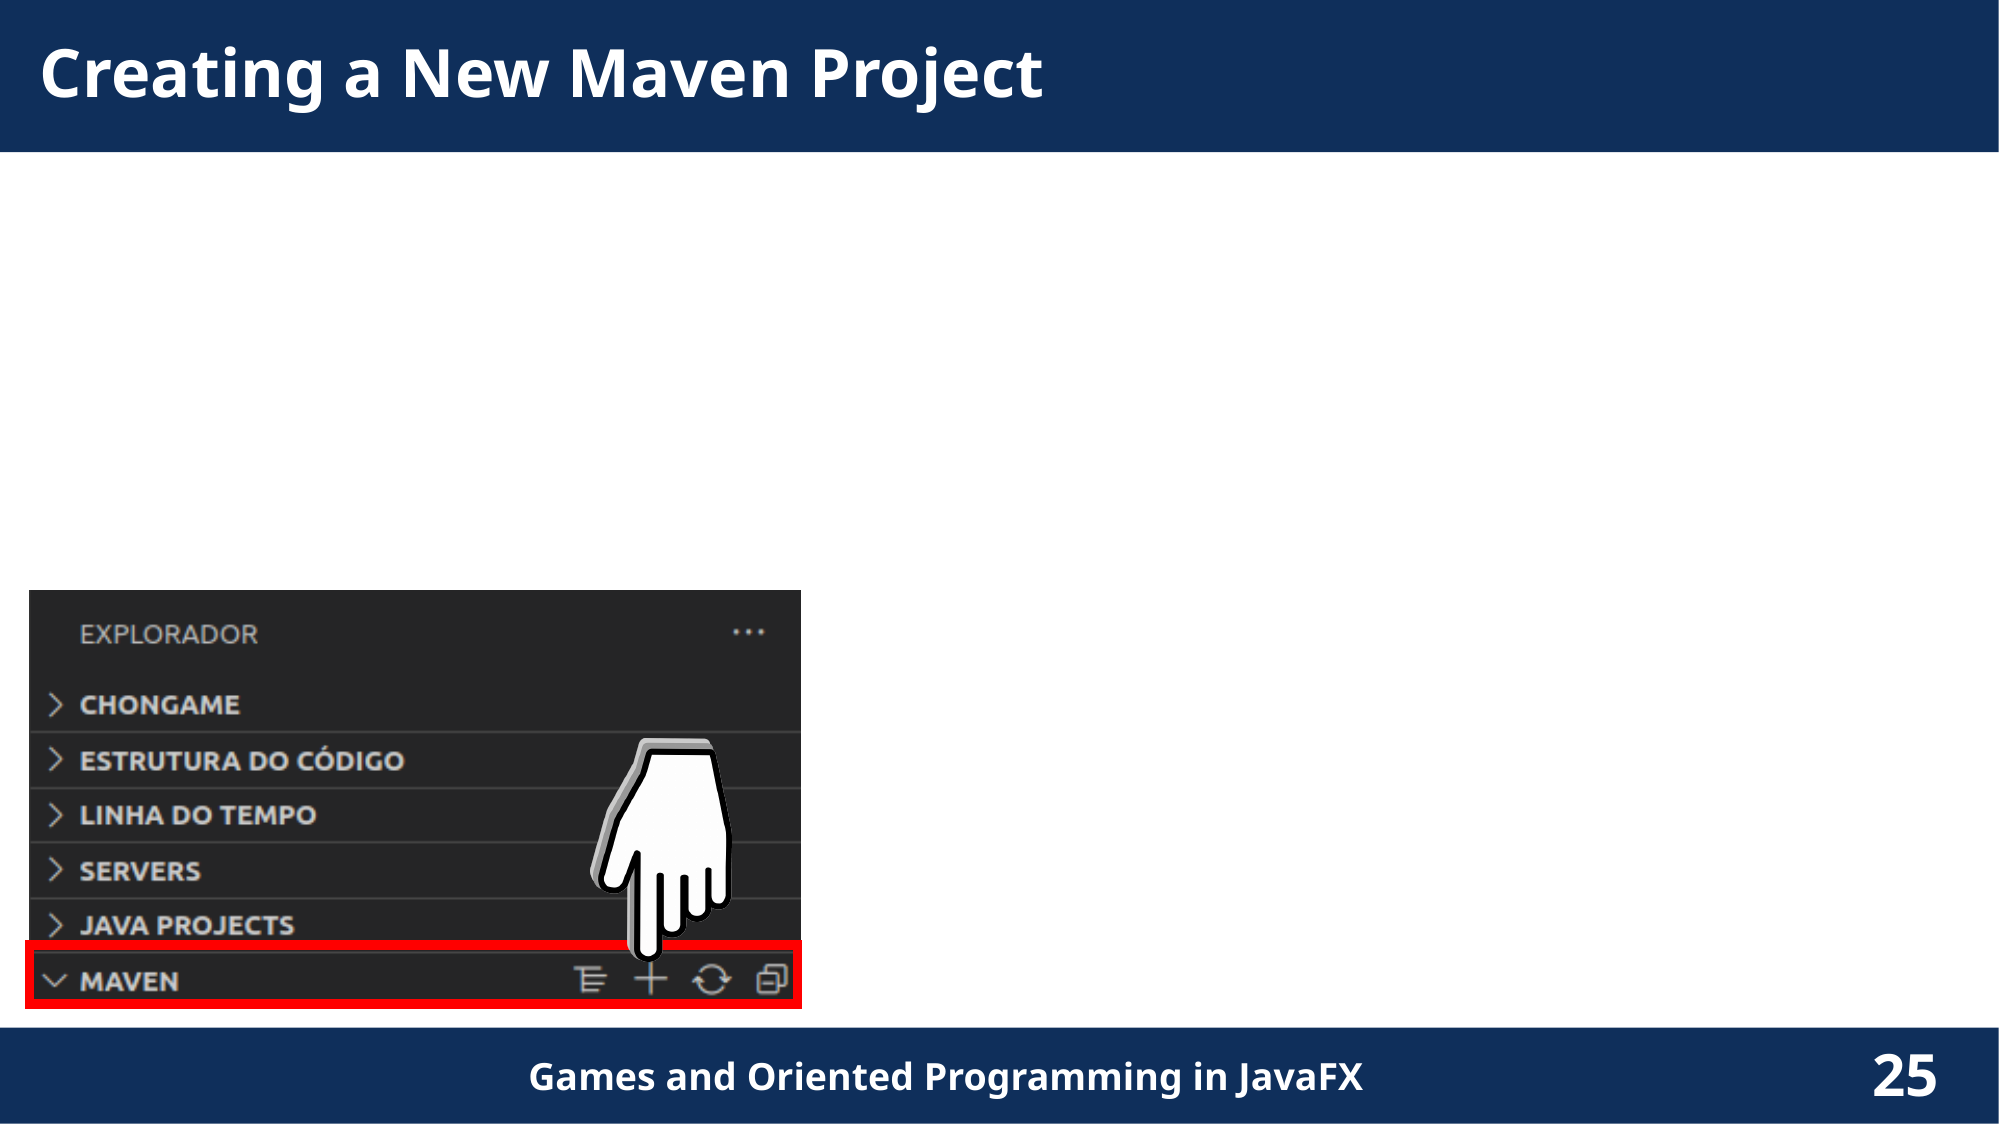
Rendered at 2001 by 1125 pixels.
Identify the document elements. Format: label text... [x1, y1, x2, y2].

text_box Creating a New Maven Project [25, 23, 1999, 119]
picture [29, 590, 801, 999]
